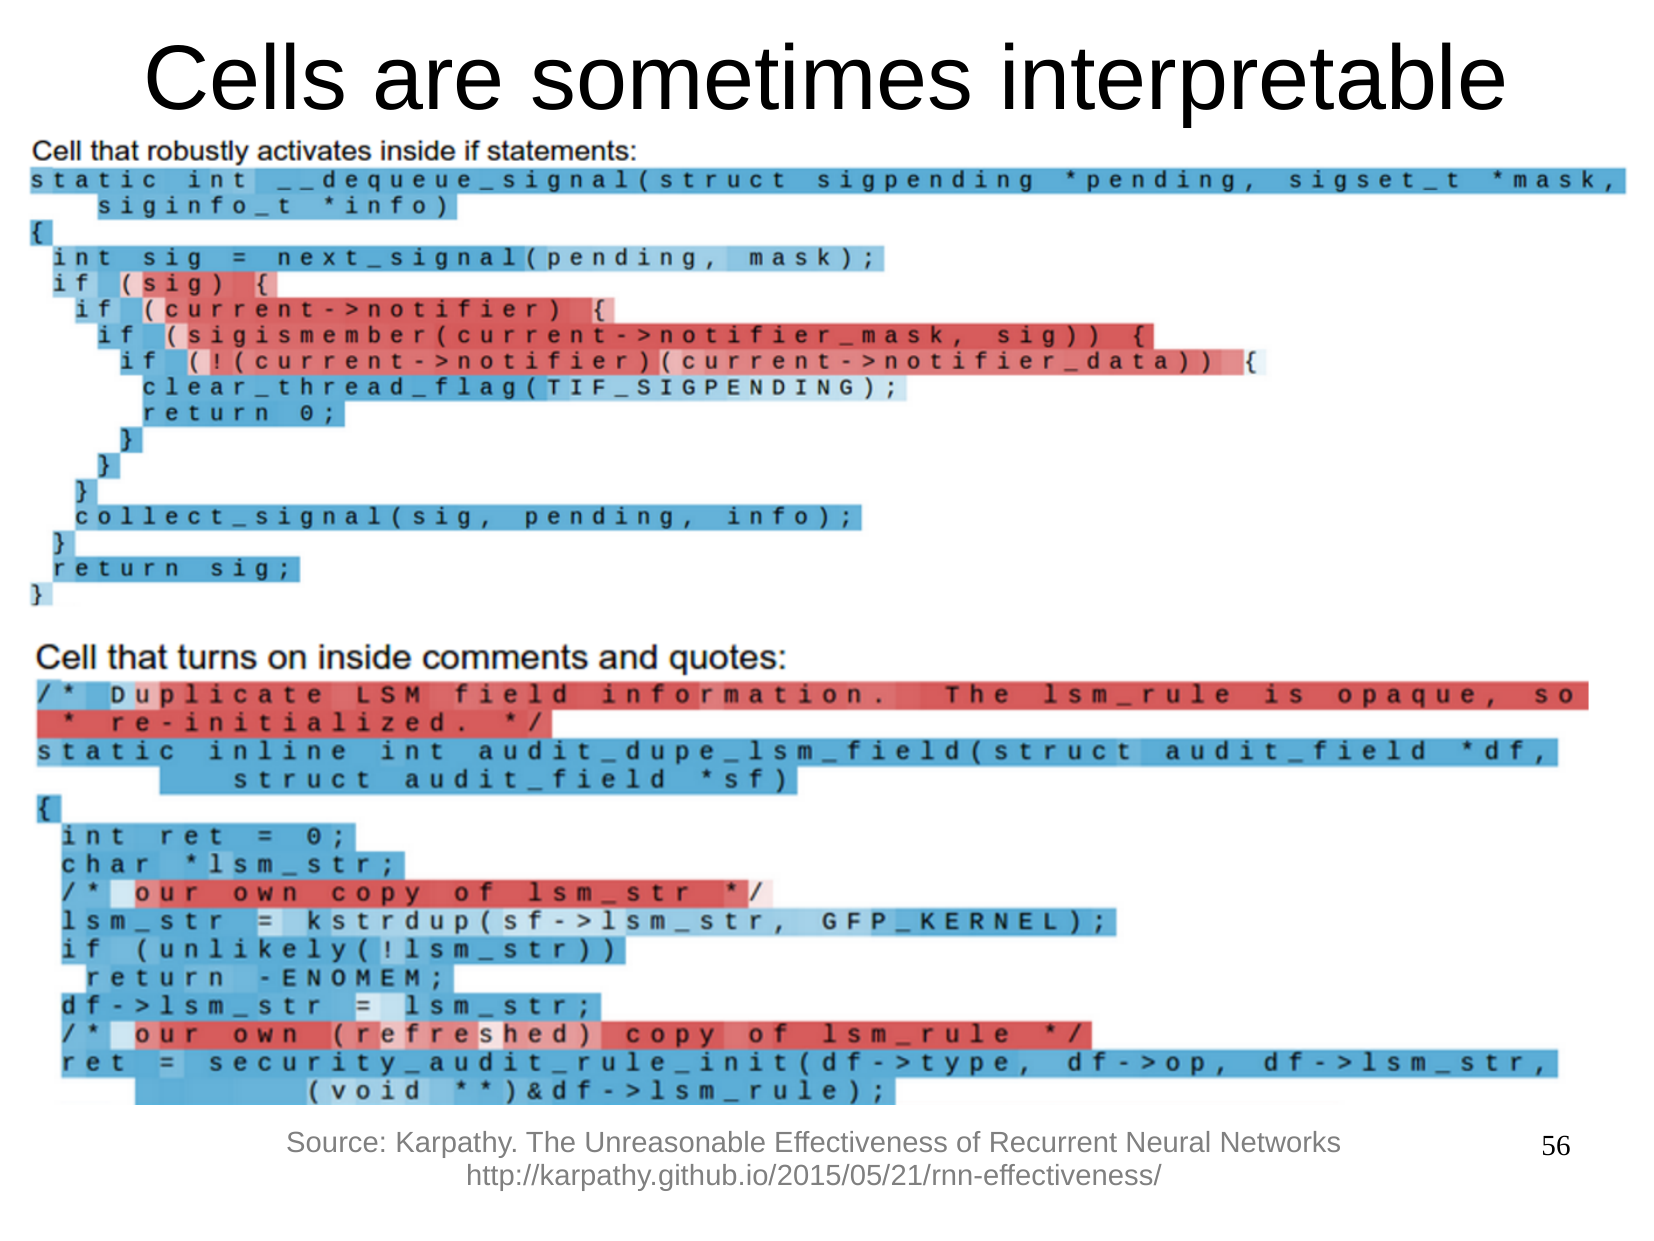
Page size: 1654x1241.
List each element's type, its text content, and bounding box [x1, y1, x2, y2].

title Cells are sometimes interpretable [82, 19, 1571, 134]
text_box Source: Karpathy. The Unreasonable Effectiveness of Recurrent Neural Networks http://karpathy.github.io/2015/05/21/rnn-effectiveness/ [84, 1118, 1546, 1241]
picture [30, 640, 1591, 1105]
picture [15, 134, 1636, 610]
